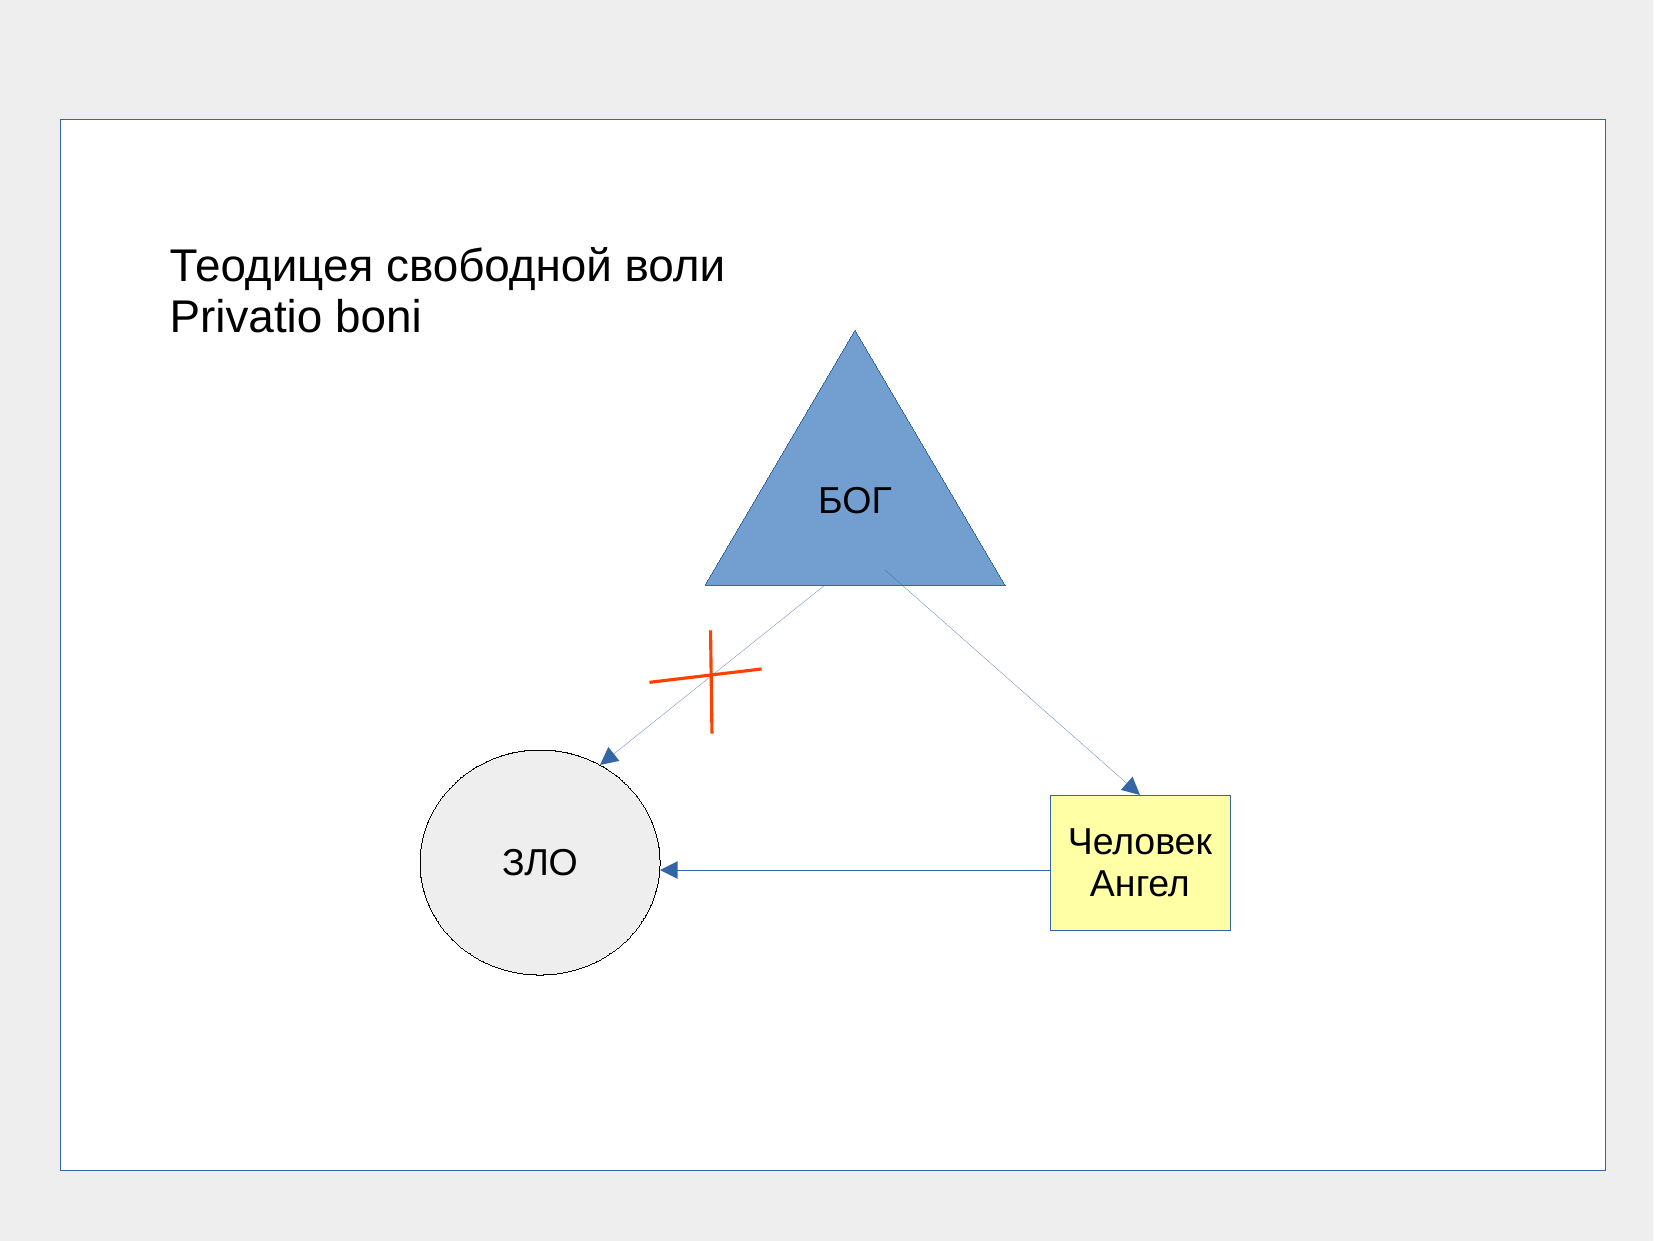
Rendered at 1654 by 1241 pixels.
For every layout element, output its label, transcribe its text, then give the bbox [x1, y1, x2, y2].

subtitle Теодицея свободной воли Privatio boni [134, 240, 766, 332]
text_box [60, 119, 1606, 1171]
text_box ЗЛО [420, 750, 661, 976]
text_box БОГ [705, 330, 1006, 586]
text_box Человек Ангел [1050, 795, 1231, 931]
